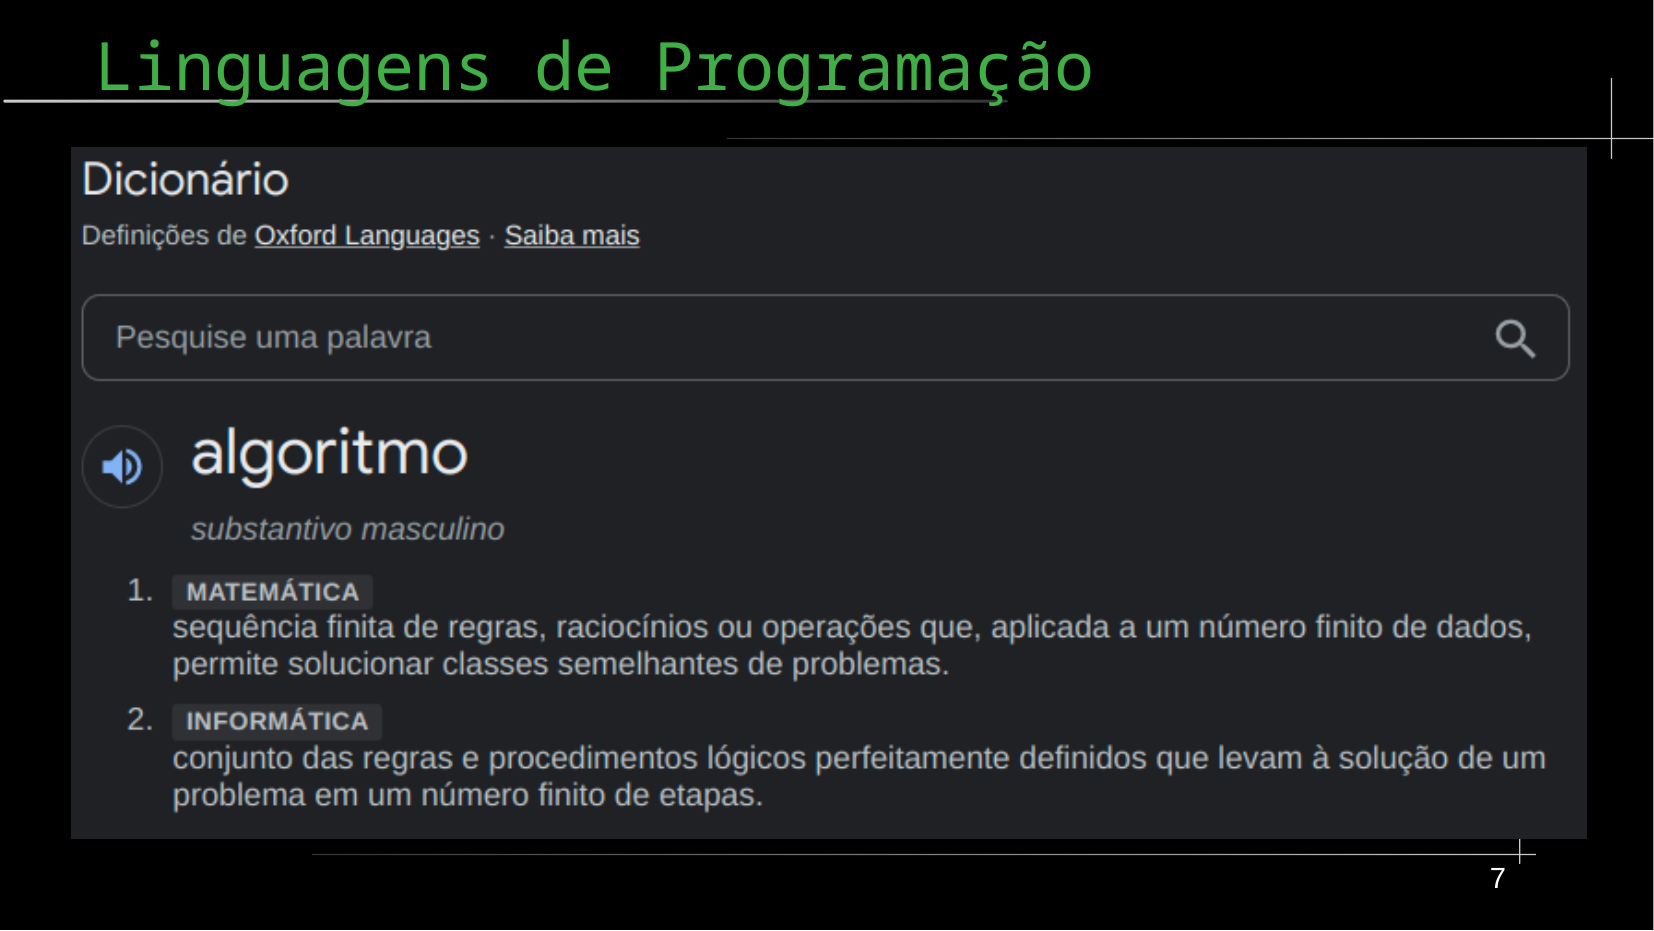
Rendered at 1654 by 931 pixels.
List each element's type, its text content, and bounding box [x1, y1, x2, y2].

picture [71, 147, 1587, 839]
title Linguagens de Programação [23, 11, 1589, 119]
